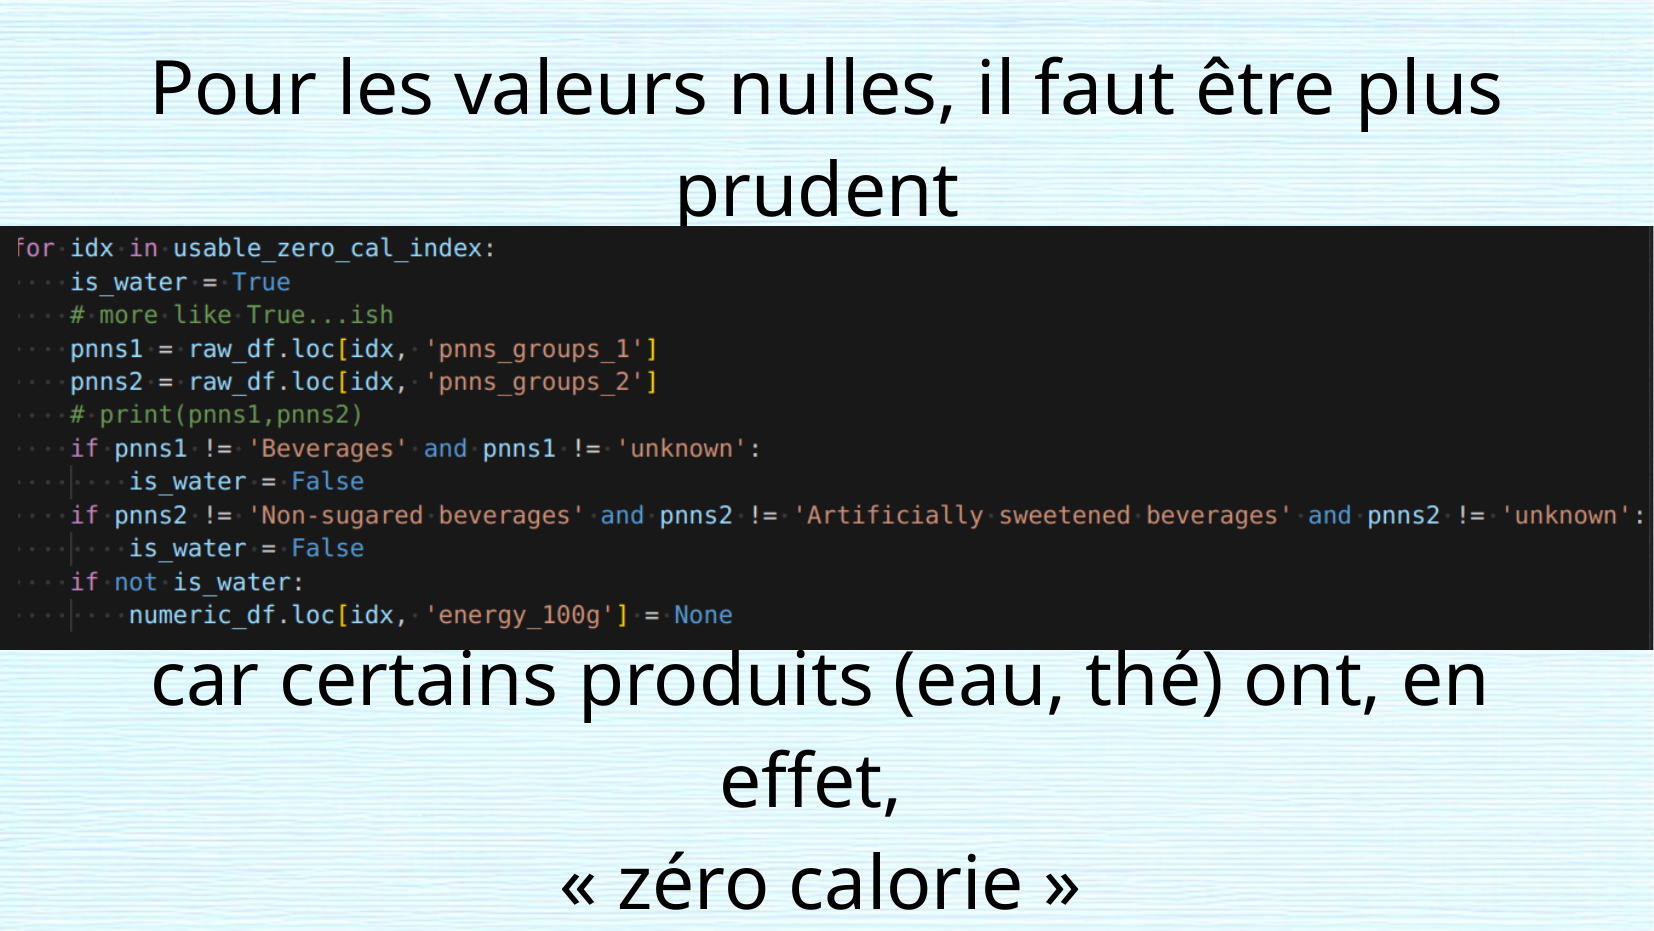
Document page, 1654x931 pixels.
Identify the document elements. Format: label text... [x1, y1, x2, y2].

title car certains produits (eau, thé) ont, en effet, « zéro calorie » [76, 701, 1565, 857]
picture [0, 226, 1654, 650]
title Pour les valeurs nulles, il faut être plus prudent [82, 59, 1571, 215]
